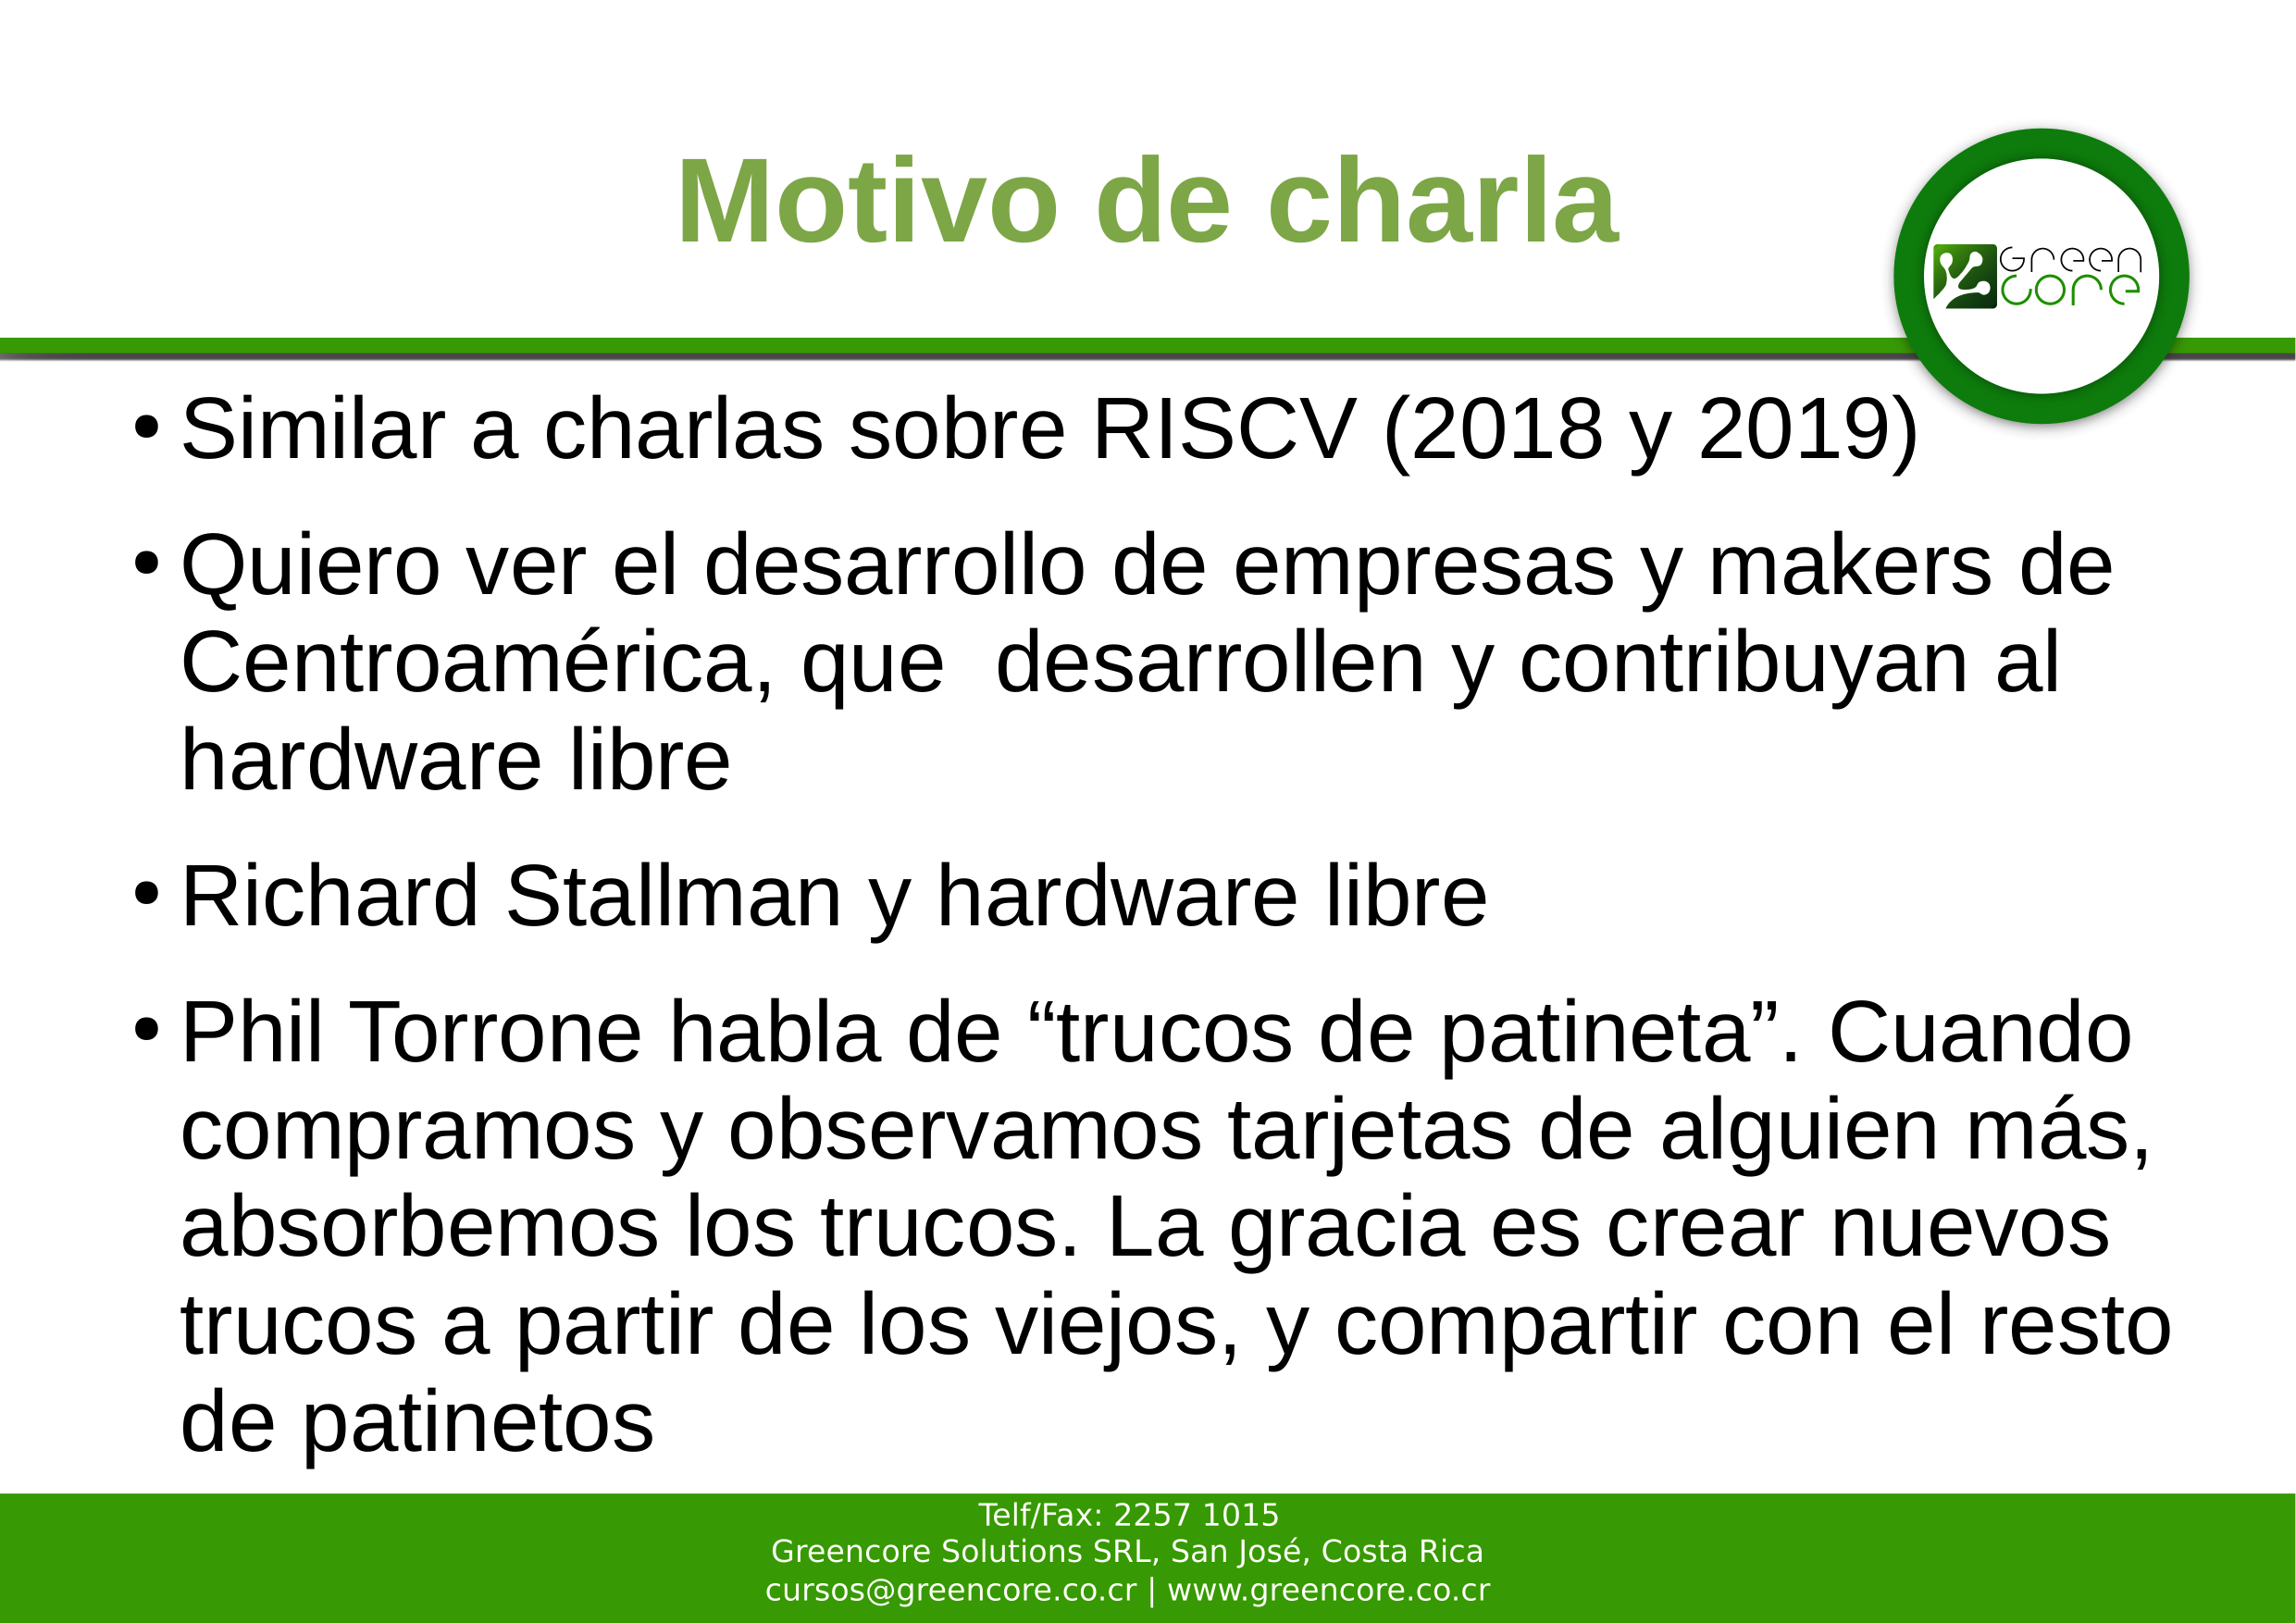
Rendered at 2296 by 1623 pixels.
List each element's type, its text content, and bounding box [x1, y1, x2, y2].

list Similar a charlas sobre RISCV (2018 y 2019) Quiero ver el desarrollo de empresas y makers de Centroamérica, que desarrollen y contribuyan al hardware libre Richard Stallman y hardware libre Phil Torrone habla de “trucos de patineta”. Cuando compramos y observamos tarjetas de alguien más, absorbemos los trucos. La gracia es crear nuevos trucos a partir de los viejos, y compartir con el resto de patinetos [115, 379, 2181, 1489]
picture [0, 0, 2296, 1623]
title Motivo de charla [115, 64, 2181, 336]
